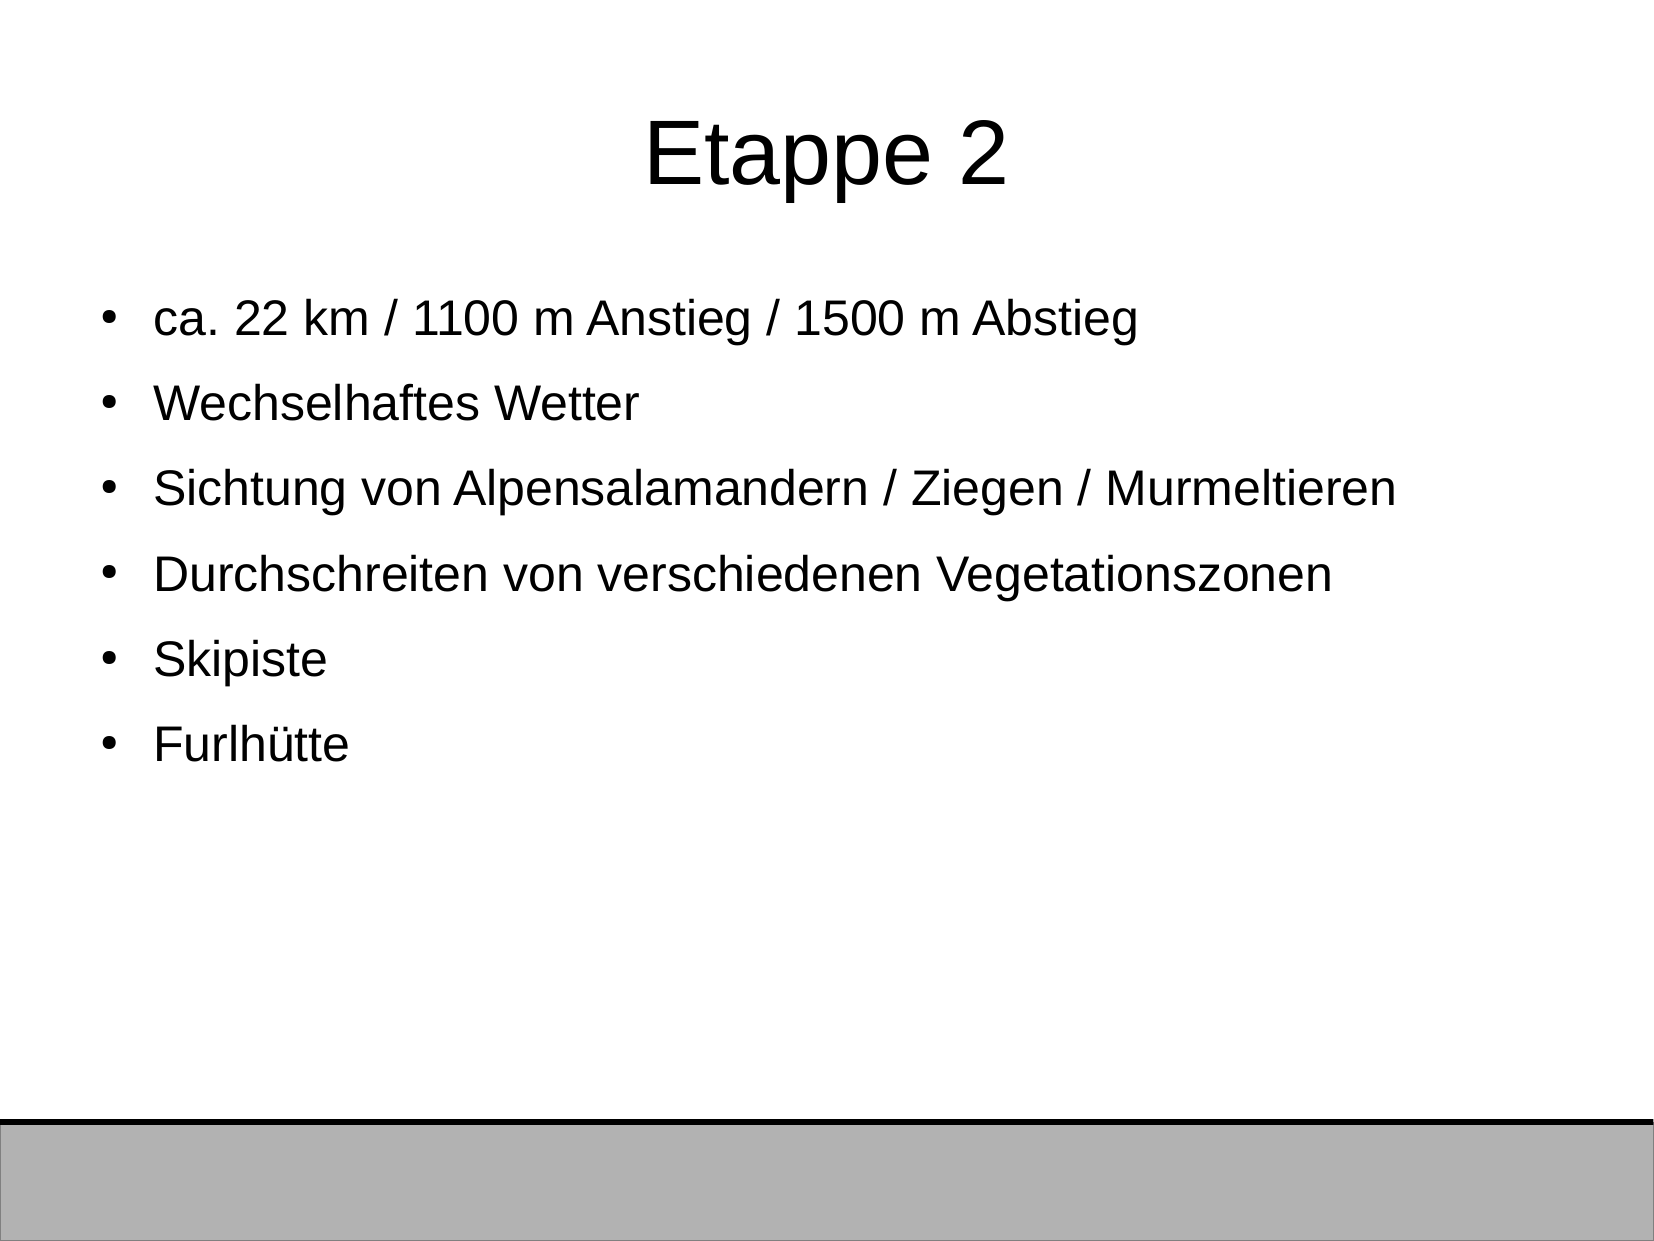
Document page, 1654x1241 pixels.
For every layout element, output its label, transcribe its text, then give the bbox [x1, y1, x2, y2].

list ca. 22 km / 1100 m Anstieg / 1500 m Abstieg Wechselhaftes Wetter Sichtung von Alpensalamandern / Ziegen / Murmeltieren Durchschreiten von verschiedenen Vegetationszonen Skipiste Furlhütte [82, 290, 1571, 1109]
text_box [0, 1125, 1654, 1241]
title Etappe 2 [82, 49, 1571, 257]
